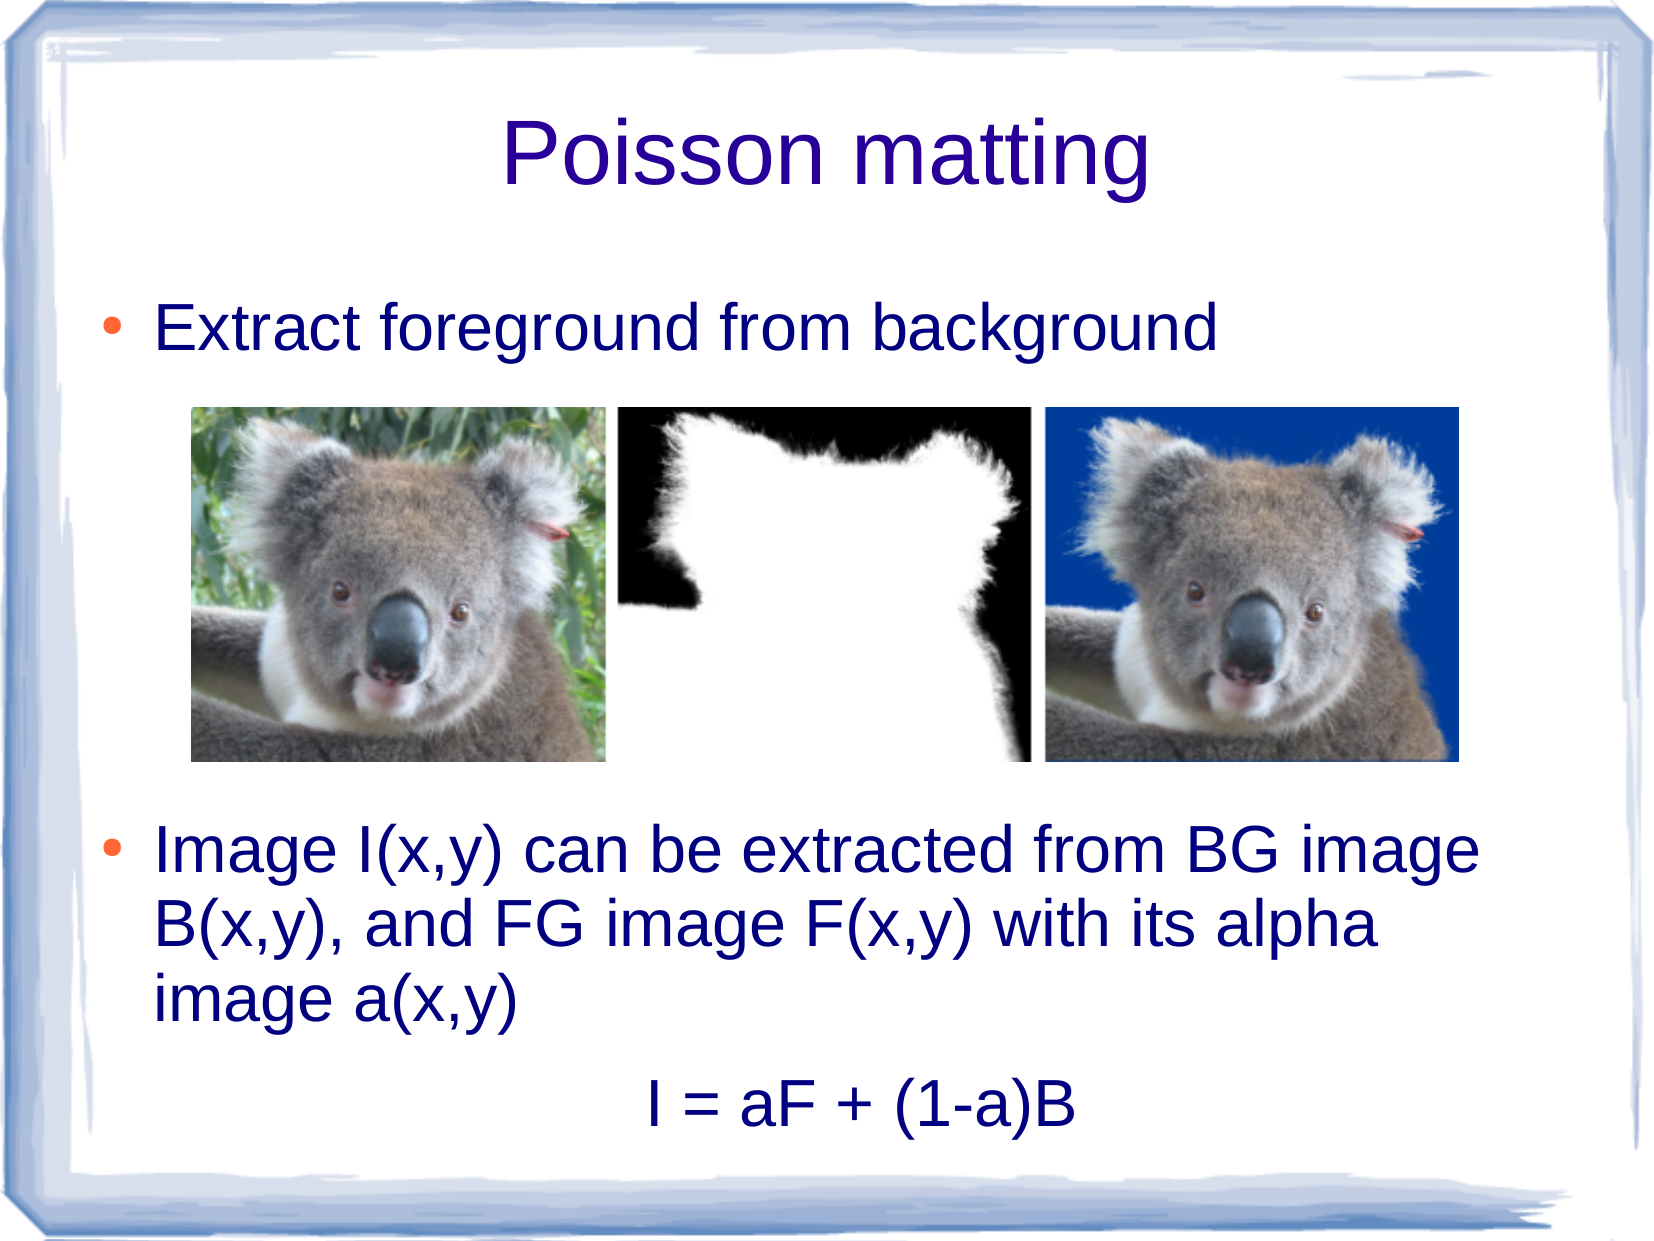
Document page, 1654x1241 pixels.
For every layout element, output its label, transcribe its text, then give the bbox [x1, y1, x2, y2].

list Extract foreground from background Image I(x,y) can be extracted from BG image B(x,y), and FG image F(x,y) with its alpha image a(x,y) I = aF + (1-a)B [82, 290, 1571, 1241]
title Poisson matting [82, 49, 1571, 257]
picture [0, 0, 1654, 1241]
picture [191, 407, 1459, 762]
